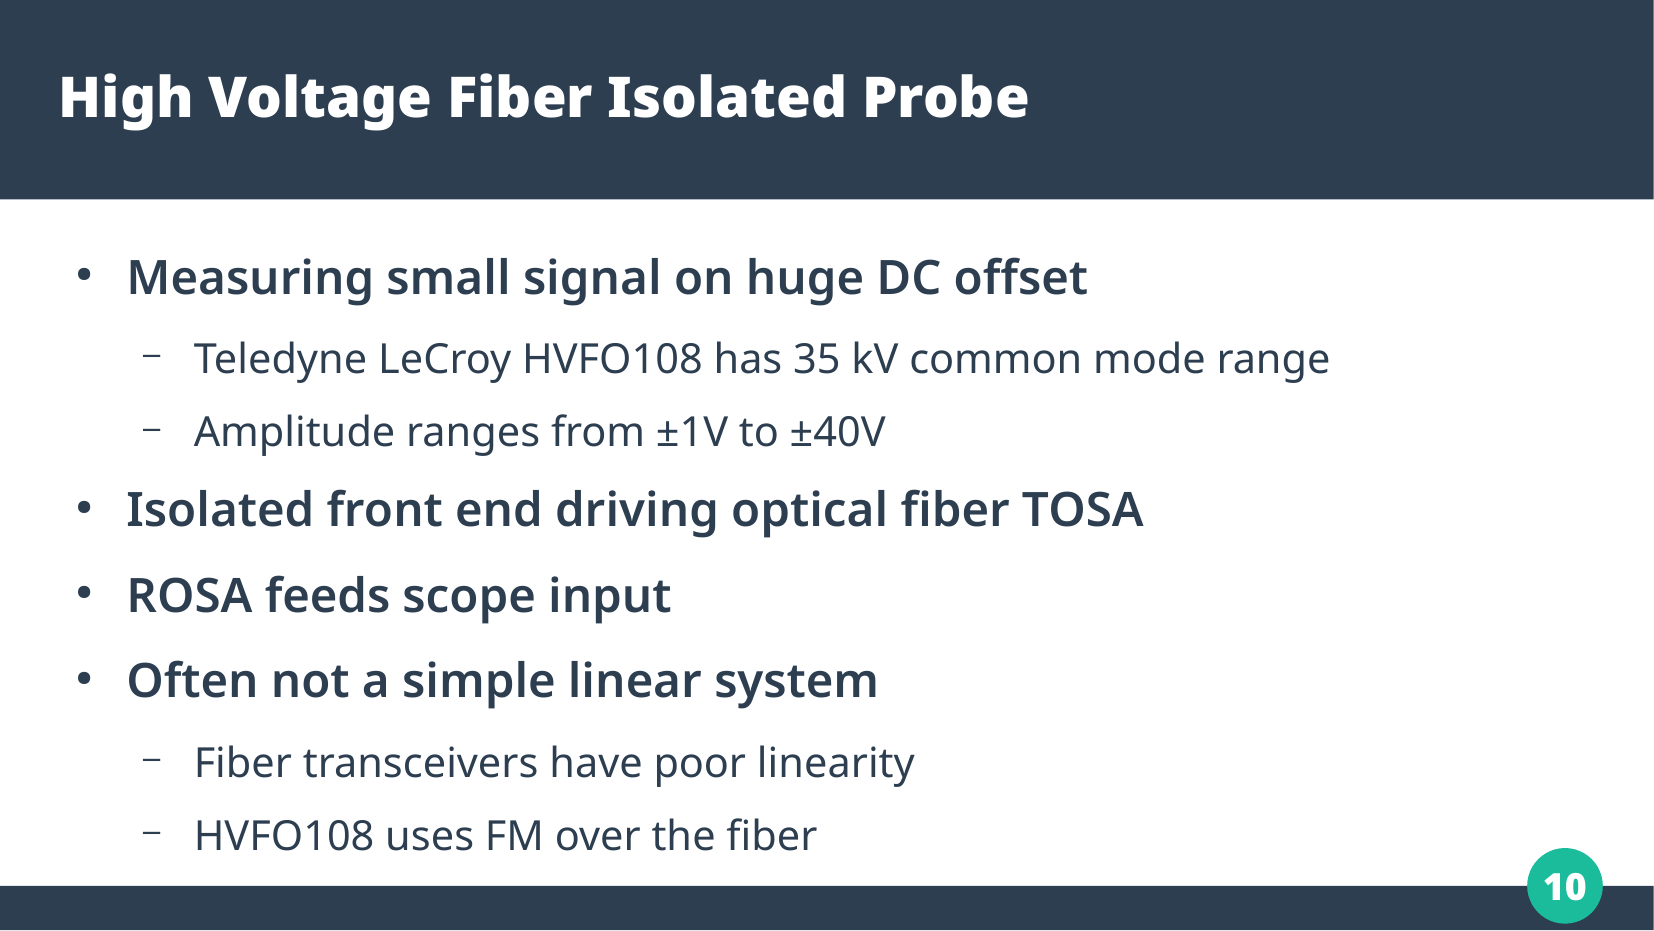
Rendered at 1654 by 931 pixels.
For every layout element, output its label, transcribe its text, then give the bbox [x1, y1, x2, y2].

title High Voltage Fiber Isolated Probe [59, 37, 1595, 155]
list Measuring small signal on huge DC offset Teledyne LeCroy HVFO108 has 35 kV common mode range Amplitude ranges from ±1V to ±40V Isolated front end driving optical fiber TOSA ROSA feeds scope input Often not a simple linear system Fiber transceivers have poor linearity HVFO108 uses FM over the fiber [59, 243, 1595, 864]
